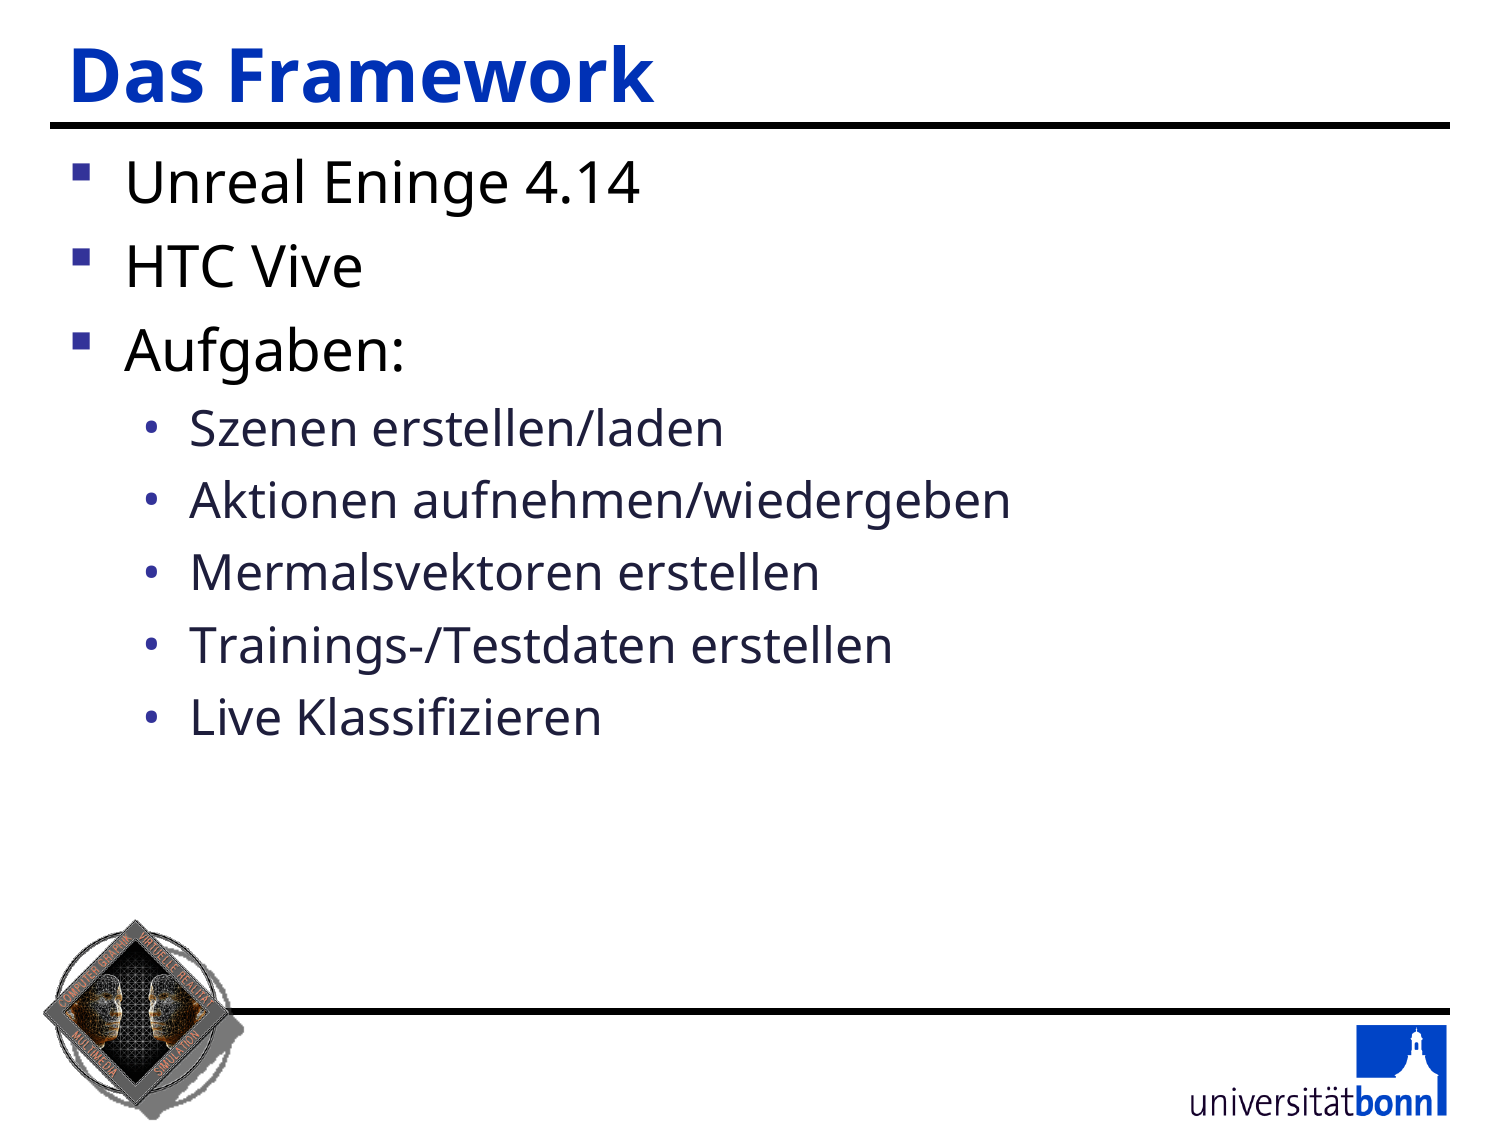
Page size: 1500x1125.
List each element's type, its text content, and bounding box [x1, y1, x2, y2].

list Unreal Eninge 4.14 HTC Vive Aufgaben: Szenen erstellen/laden Aktionen aufnehmen/wiedergeben Mermalsvektoren erstellen Trainings-/Testdaten erstellen Live Klassifizieren [53, 137, 1447, 1012]
title Das Framework [53, 18, 1447, 126]
picture [1189, 1023, 1448, 1117]
picture [41, 917, 229, 1106]
